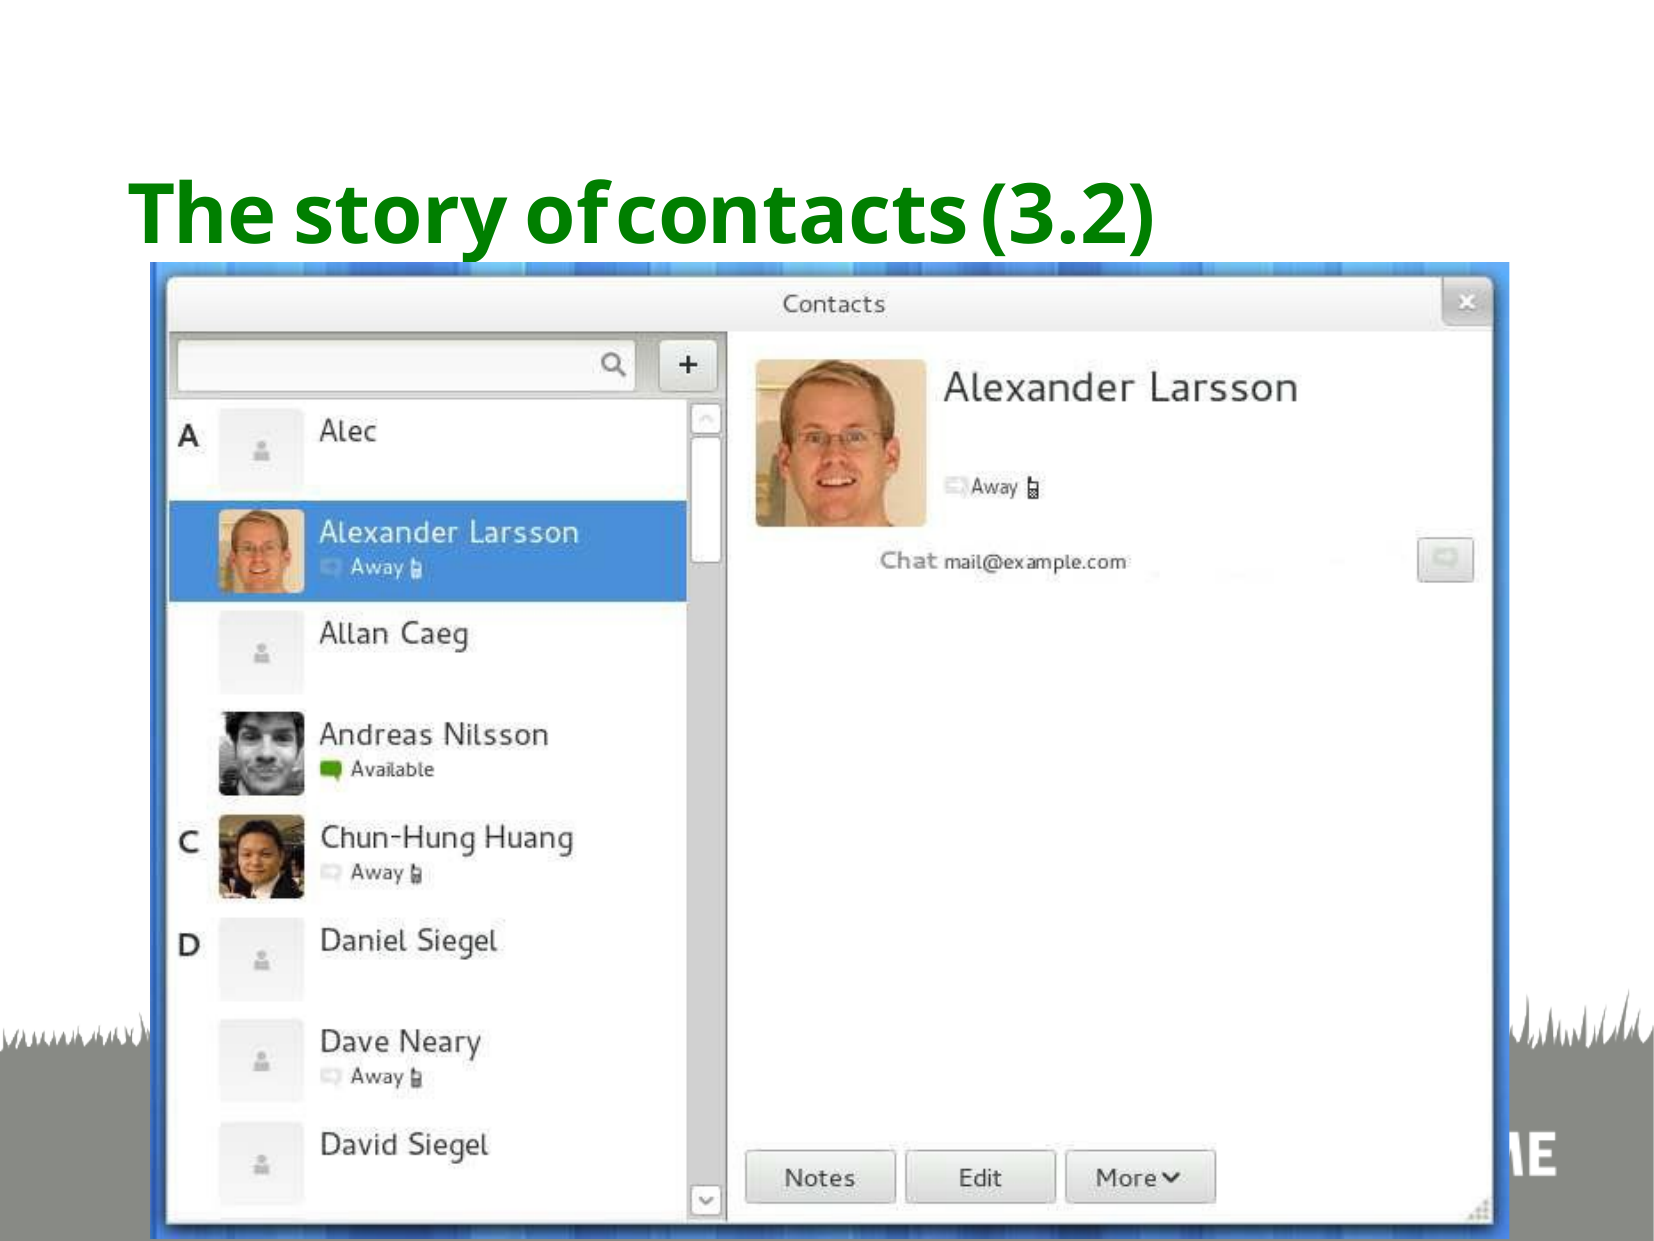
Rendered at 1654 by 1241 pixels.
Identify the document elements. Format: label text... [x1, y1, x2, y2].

text_box [150, 263, 1509, 1238]
title Thestoryofcontacts(3.2) [125, 160, 1529, 261]
picture [0, 0, 1654, 1241]
